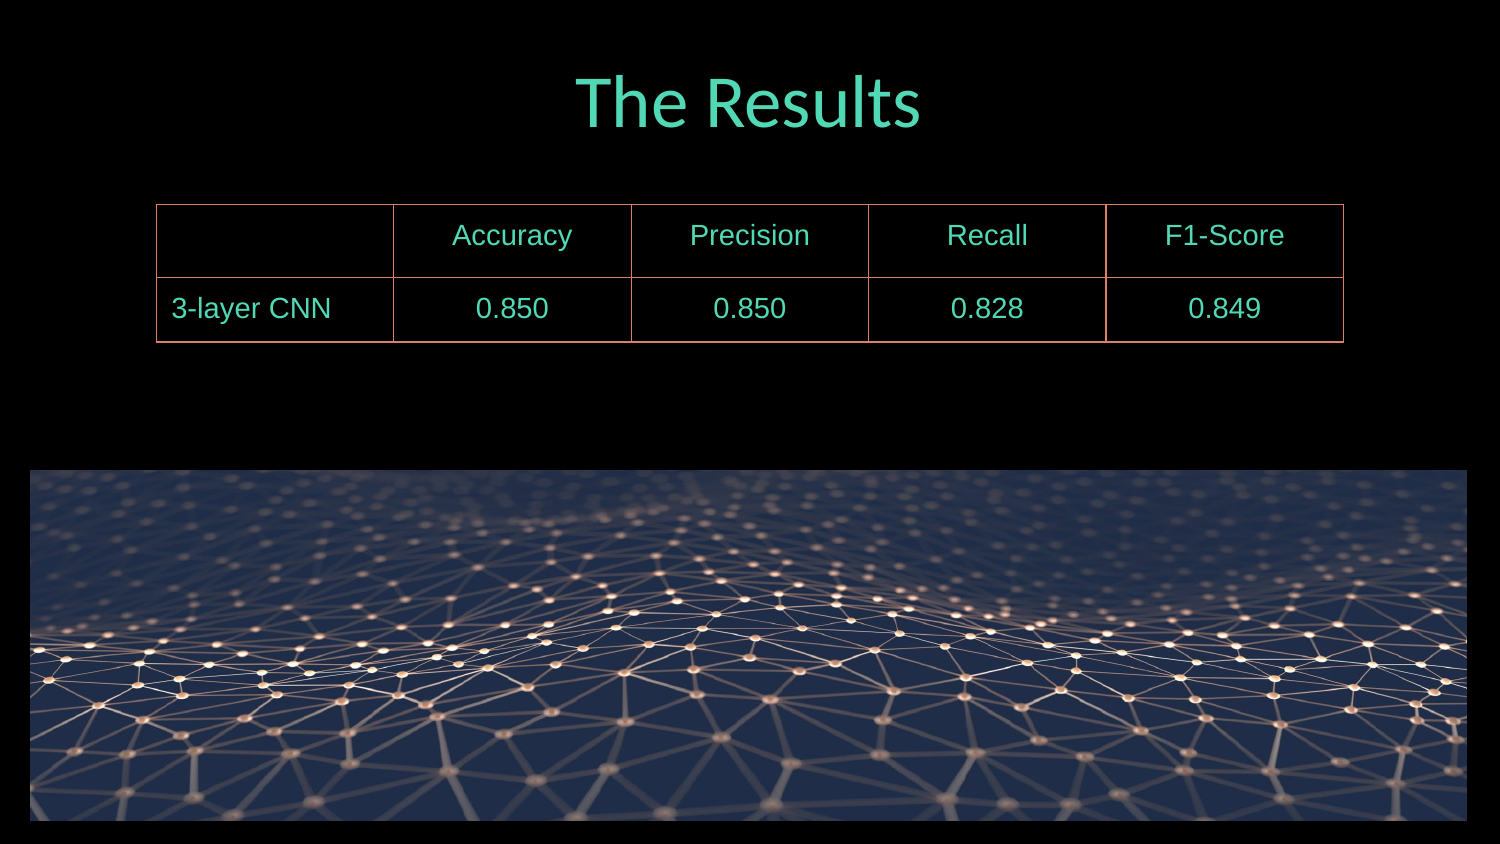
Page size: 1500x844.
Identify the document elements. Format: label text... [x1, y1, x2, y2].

picture [30, 470, 1467, 821]
table_header Precision [632, 205, 868, 277]
table_header Accuracy [394, 205, 631, 277]
table_cell 0.828 [869, 278, 1105, 341]
table_header [157, 205, 393, 277]
table_cell 0.850 [632, 278, 868, 341]
table_header F1-Score [1107, 205, 1343, 277]
table_cell 0.850 [394, 278, 631, 341]
table_cell 3-layer CNN [157, 278, 393, 341]
text_box The Results [30, 37, 1467, 153]
table_cell 0.849 [1107, 278, 1343, 341]
table_header Recall [869, 205, 1105, 277]
